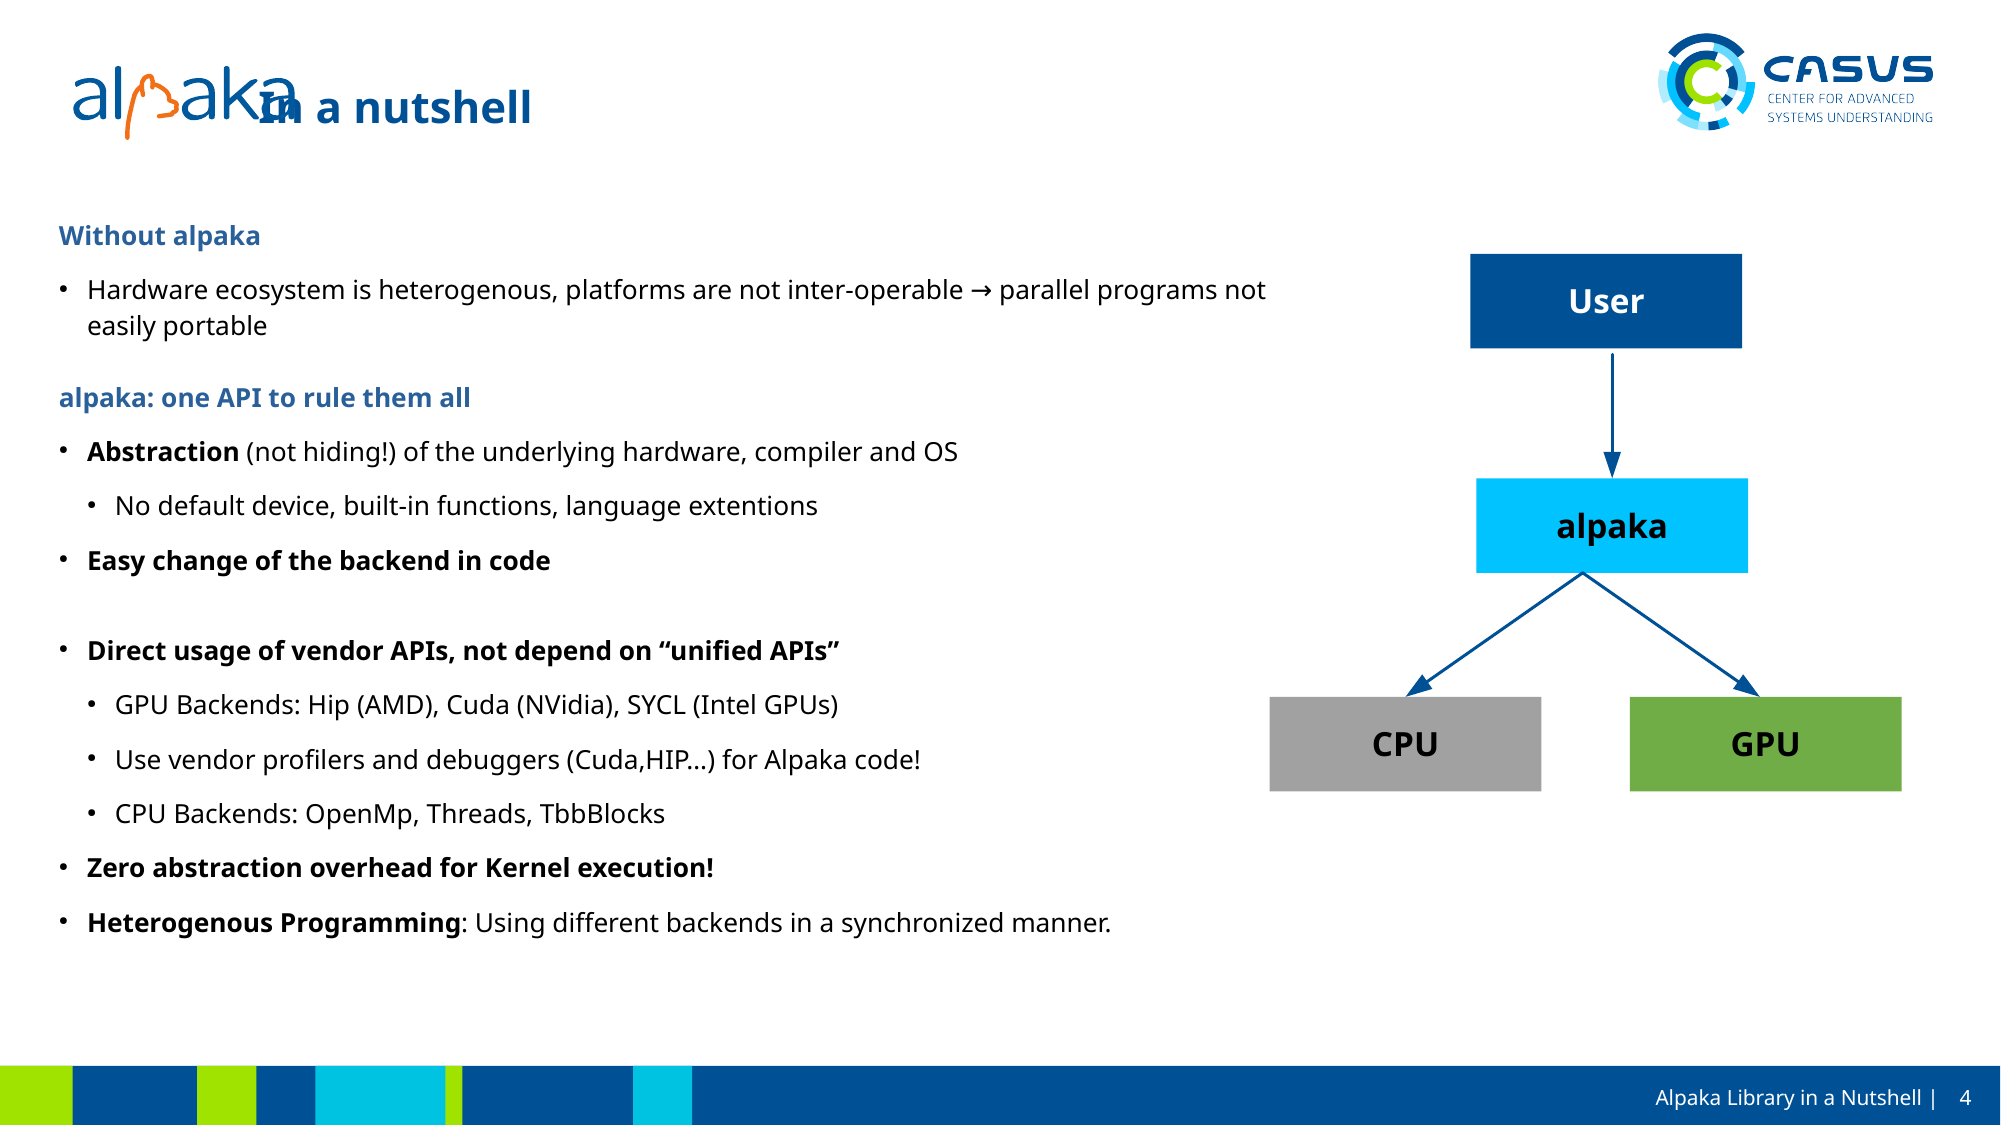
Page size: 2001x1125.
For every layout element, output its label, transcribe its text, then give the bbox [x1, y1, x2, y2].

text_box CPU [1269, 696, 1542, 792]
title In a nutshell [296, 70, 709, 139]
picture [1658, 33, 1933, 131]
text_box GPU [1629, 696, 1902, 792]
text_box User [1470, 253, 1743, 349]
list Without alpaka Hardware ecosystem is heterogenous, platforms are not inter-operable → parallel programs not easily portable alpaka: one API to rule them all Abstraction (not hiding!) of the underlying hardware, compiler and OS No default device, built-in functions, language extentions Easy change of the backend in code Direct usage of vendor APIs, not depend on “unified APIs” GPU Backends: Hip (AMD), Cuda (NVidia), SYCL (Intel GPUs) Use vendor profilers and debuggers (Cuda,HIP…) for Alpaka code! CPU Backends: OpenMp, Threads, TbbBlocks Zero abstraction overhead for Kernel execution! Heterogenous Programming: Using different backends in a synchronized manner. [59, 177, 1276, 945]
text_box alpaka [1476, 478, 1749, 573]
picture [72, 64, 296, 141]
